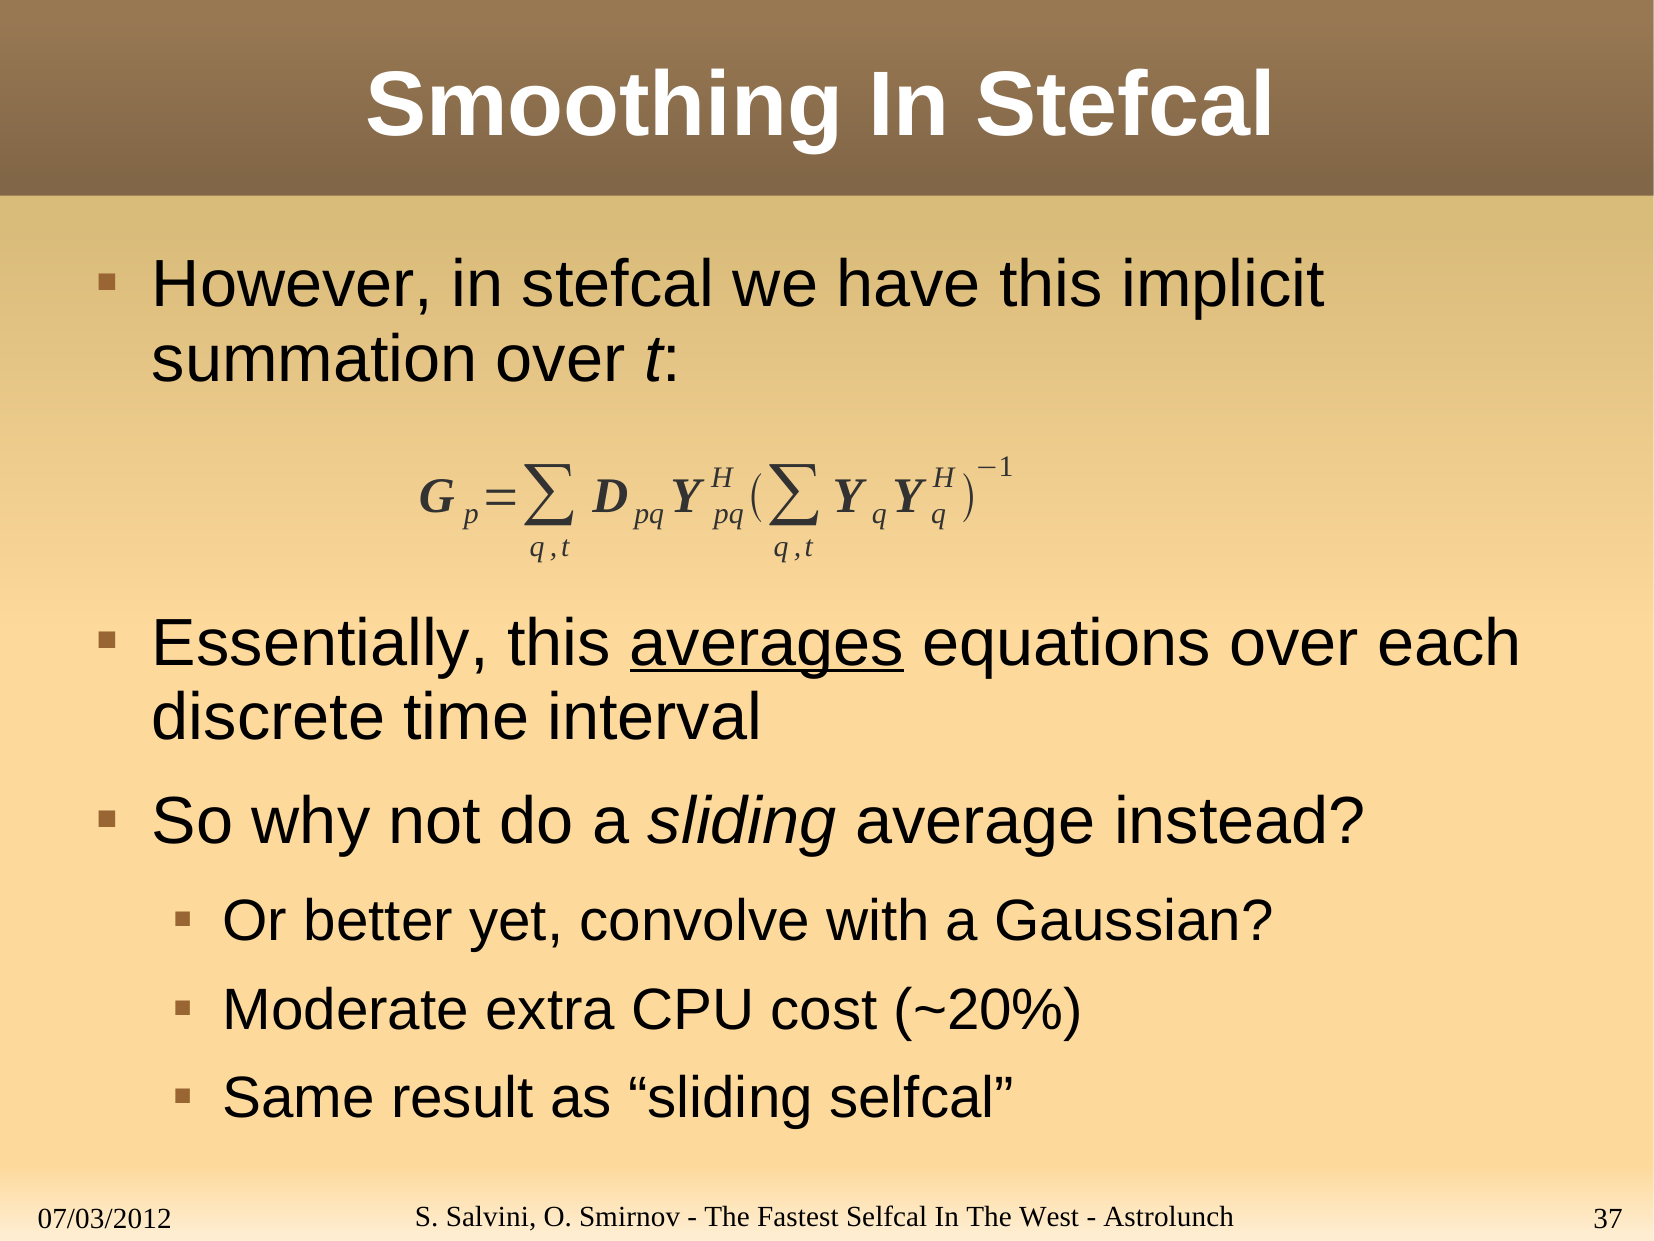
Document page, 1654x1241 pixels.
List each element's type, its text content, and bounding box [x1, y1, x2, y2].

picture [0, 0, 1654, 1241]
chart [412, 449, 1019, 563]
title Smoothing In Stefcal [76, 7, 1565, 200]
list However, in stefcal we have this implicit summation over t: Essentially, this averages equations over each discrete time interval So why not do a sliding average instead? Or better yet, convolve with a Gaussian? Moderate extra CPU cost (~20%) Same result as “sliding selfcal” [80, 246, 1570, 1131]
